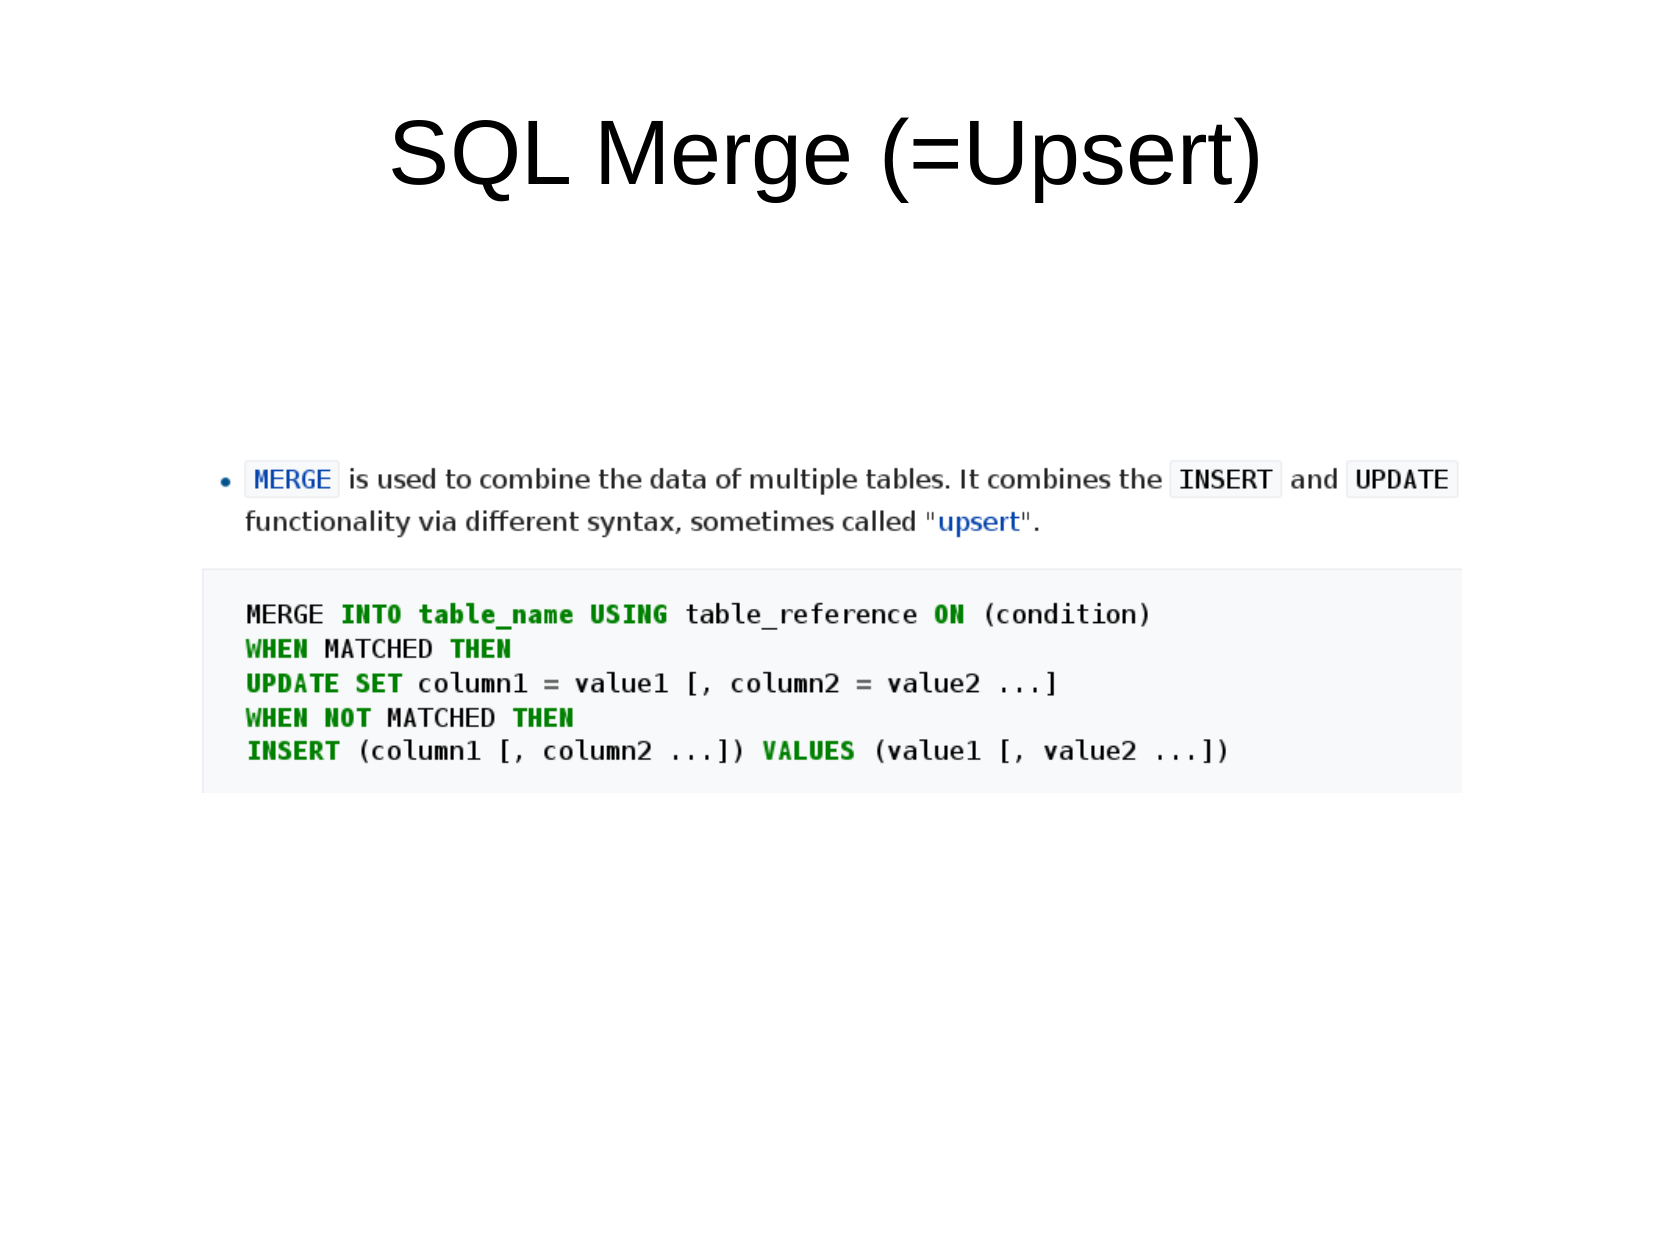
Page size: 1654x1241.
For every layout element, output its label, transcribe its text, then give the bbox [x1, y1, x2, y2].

title SQL Merge (=Upsert) [82, 49, 1571, 257]
picture [193, 448, 1462, 793]
